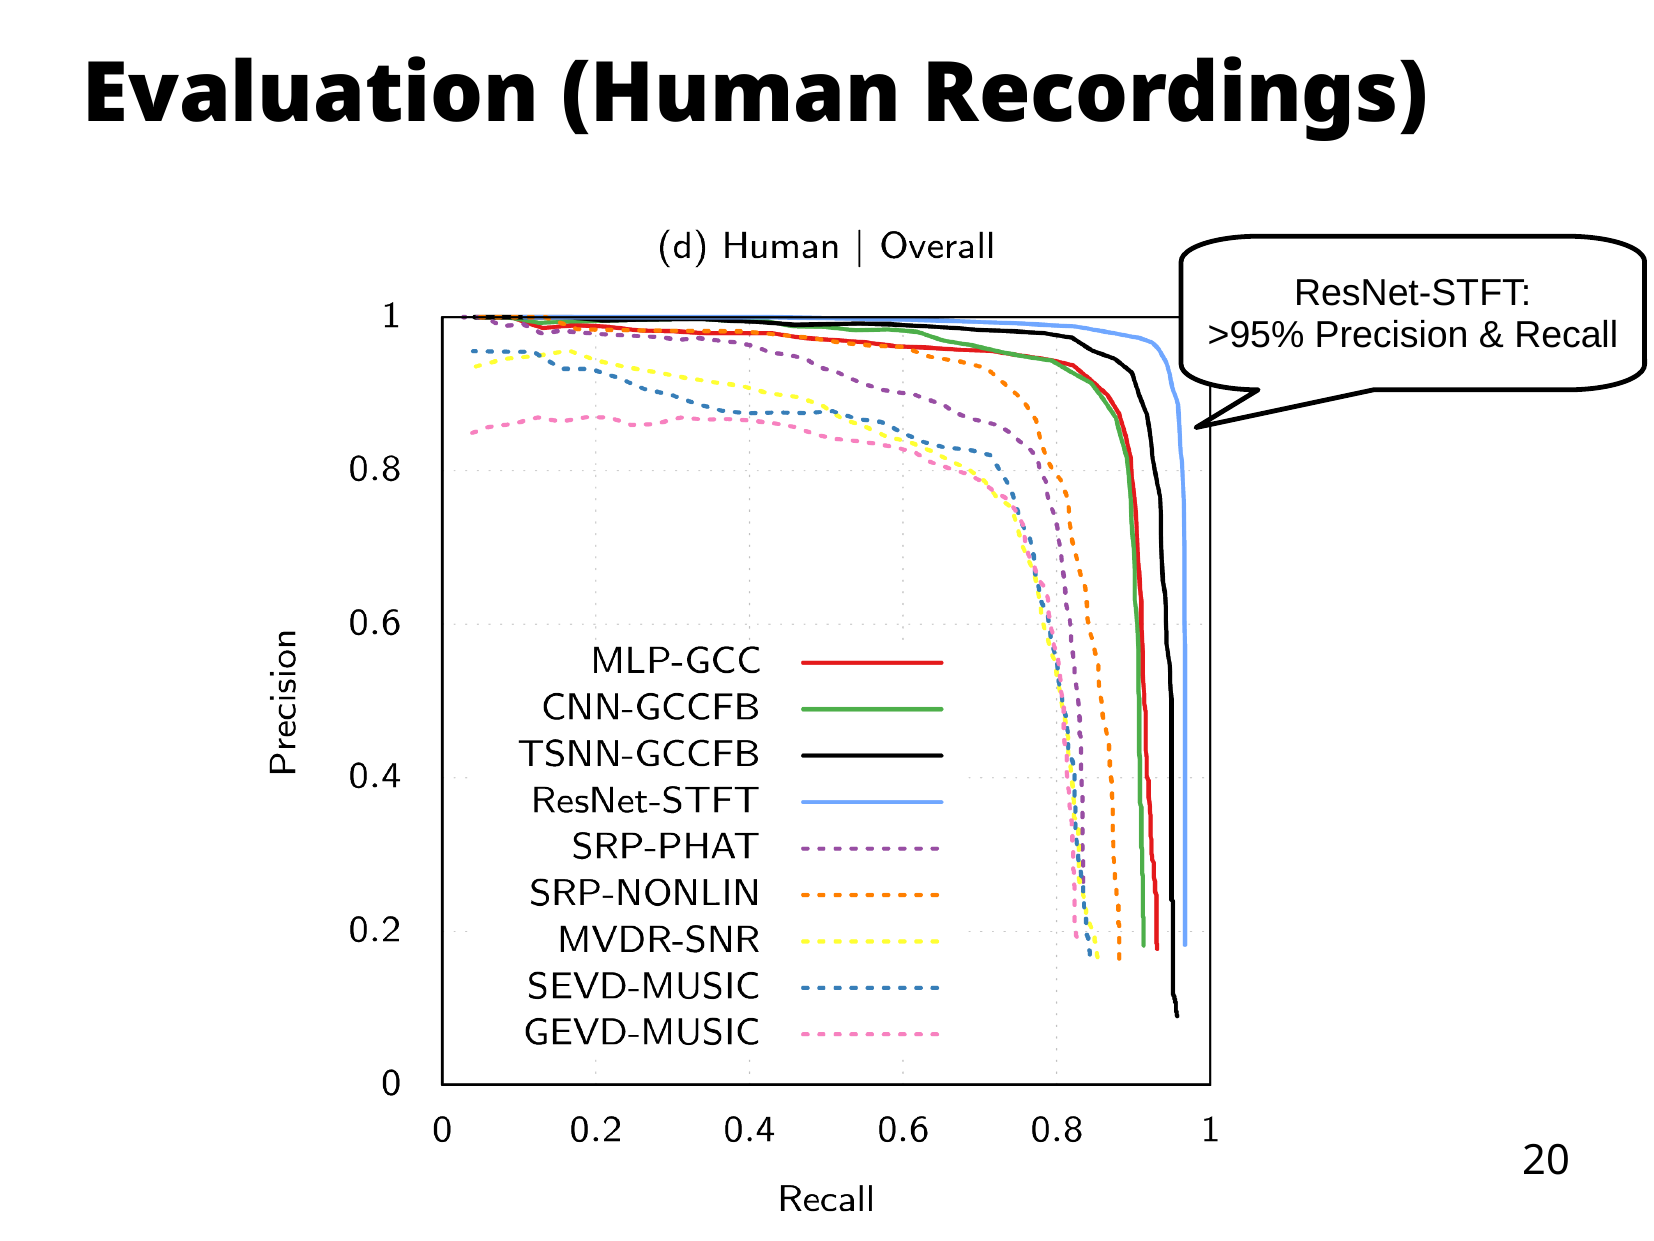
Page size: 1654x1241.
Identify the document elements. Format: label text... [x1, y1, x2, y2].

title Evaluation (Human Recordings) [82, 37, 1571, 143]
picture [227, 177, 1296, 1233]
text_box ResNet-STFT: >95% Precision & Recall [1181, 236, 1645, 428]
